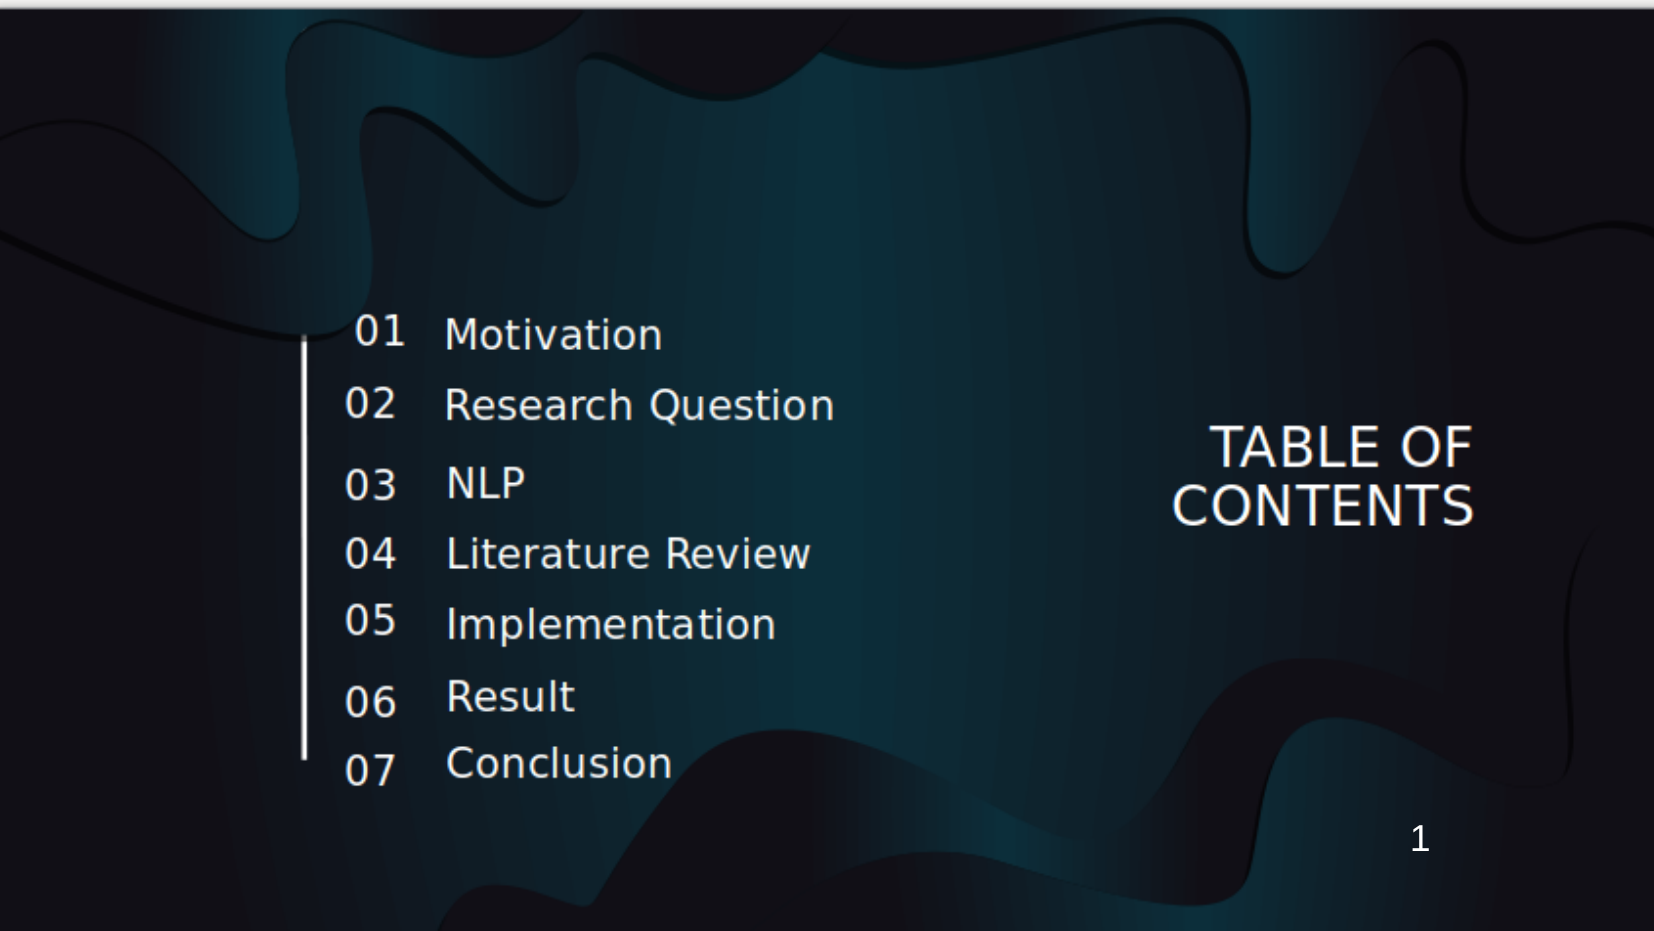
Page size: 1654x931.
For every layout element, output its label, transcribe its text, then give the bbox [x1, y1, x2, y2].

text_box 1 [1395, 810, 1561, 867]
picture [0, 0, 1654, 931]
